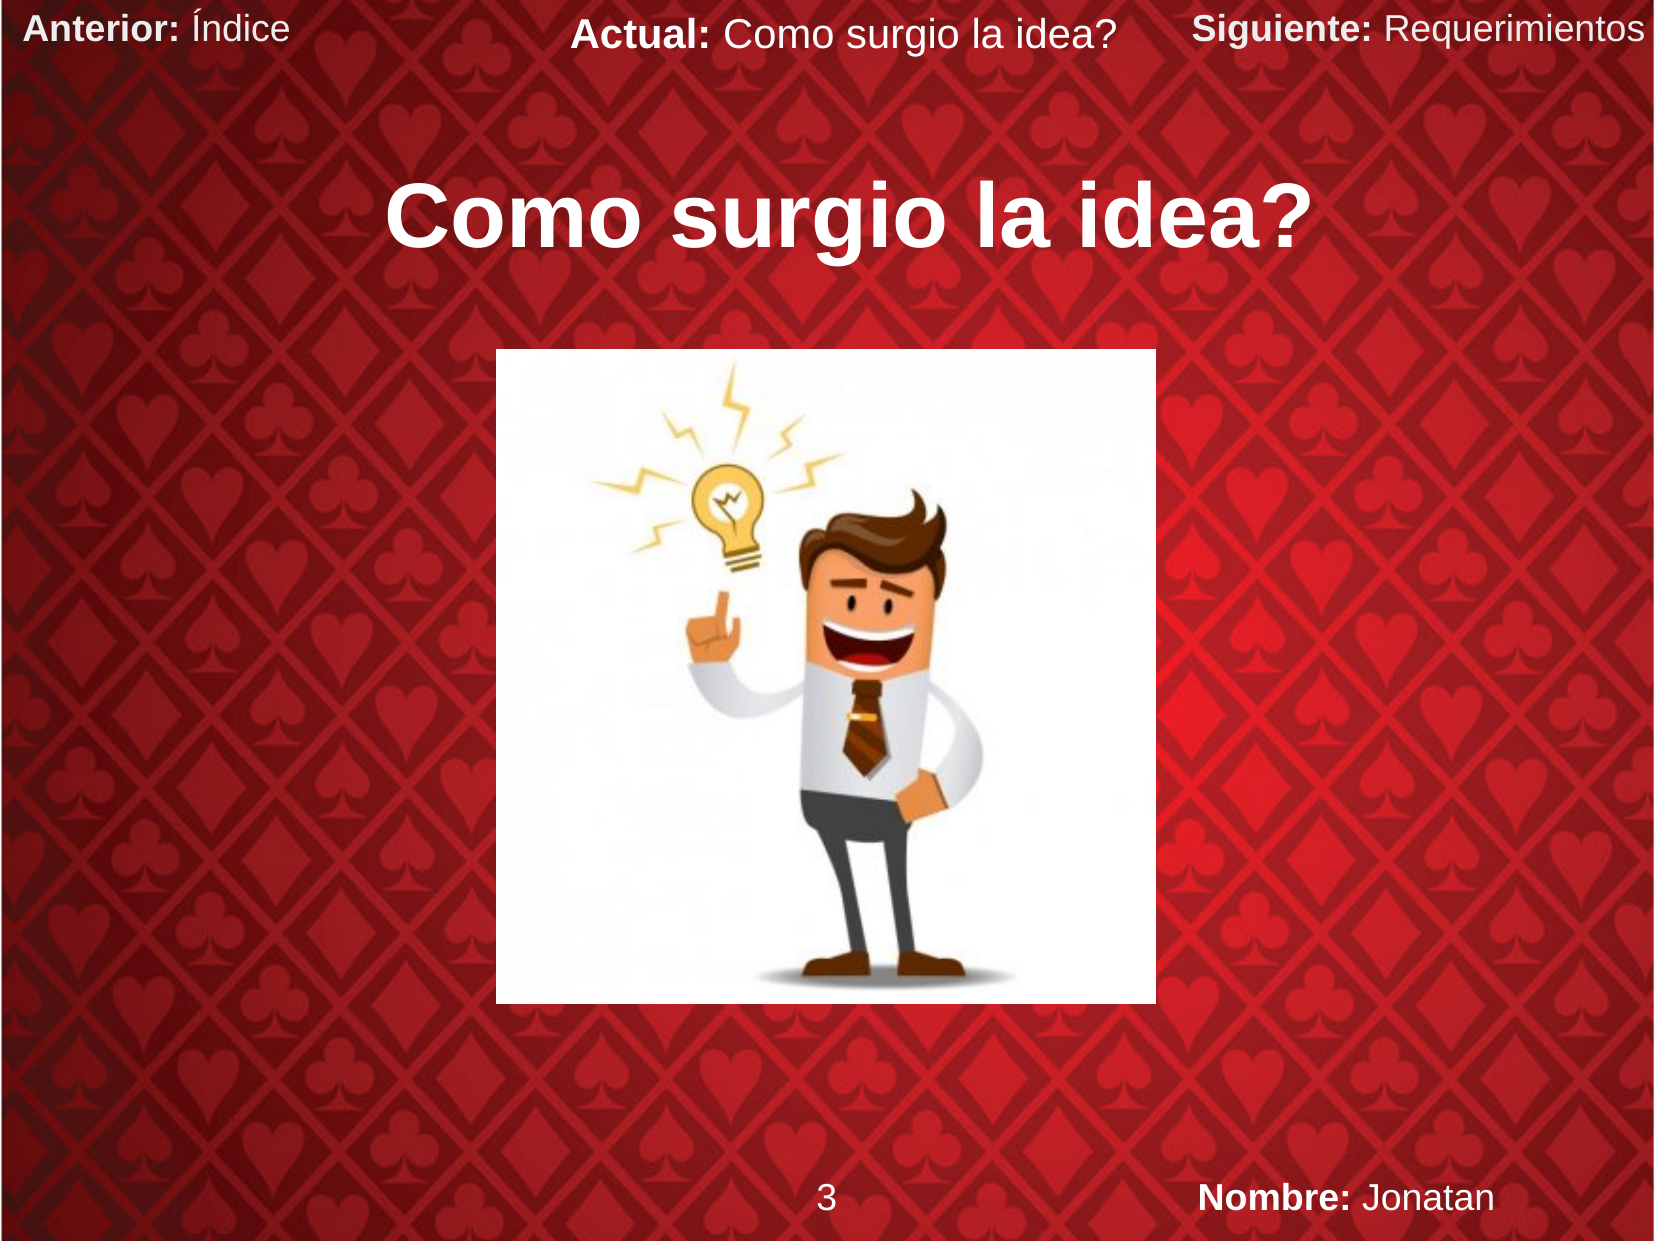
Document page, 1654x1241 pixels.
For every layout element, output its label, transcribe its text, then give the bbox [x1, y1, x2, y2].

text_box Nombre: Jonatan [1062, 1169, 1630, 1227]
picture [1, 0, 1654, 1241]
title Como surgio la idea? [106, 111, 1595, 319]
text_box Anterior: Índice [11, 7, 343, 71]
text_box Actual: Como surgio la idea? [555, 3, 1134, 112]
text_box Siguiente: Requerimientos [1181, 7, 1654, 92]
text_box 3 [543, 1169, 1062, 1227]
